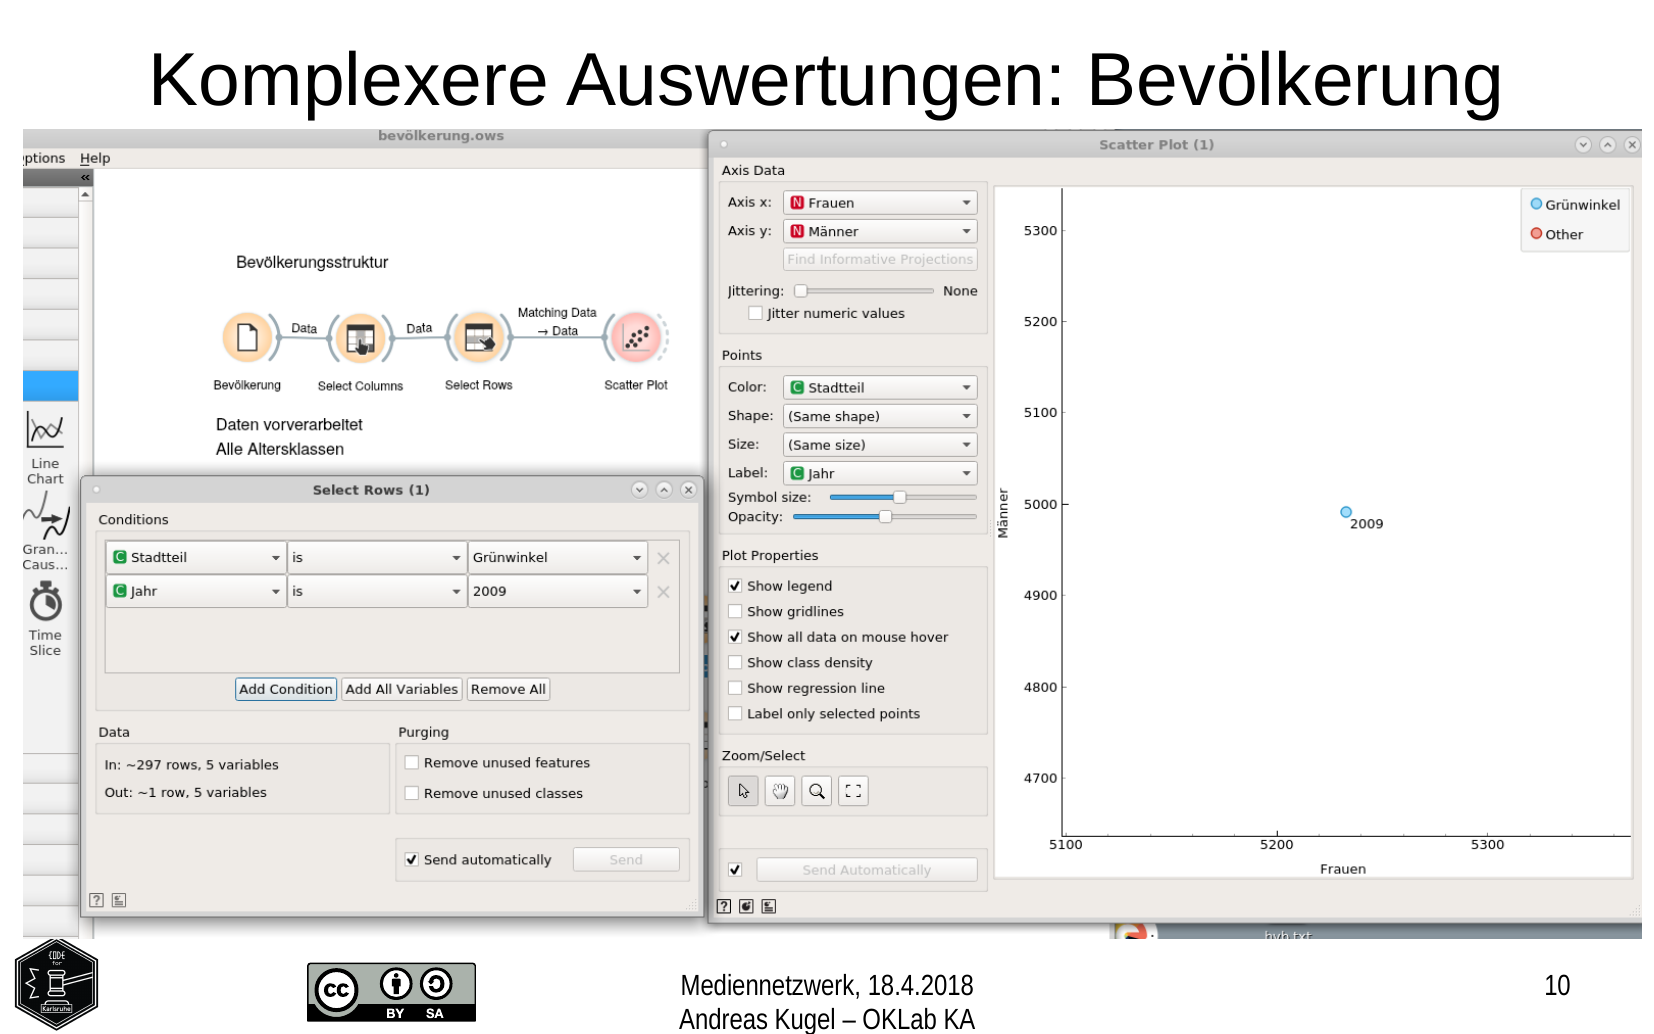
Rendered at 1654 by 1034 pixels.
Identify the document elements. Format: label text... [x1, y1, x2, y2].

picture [6, 129, 1642, 1033]
title Komplexere Auswertungen: Bevölkerung [82, 17, 1571, 129]
